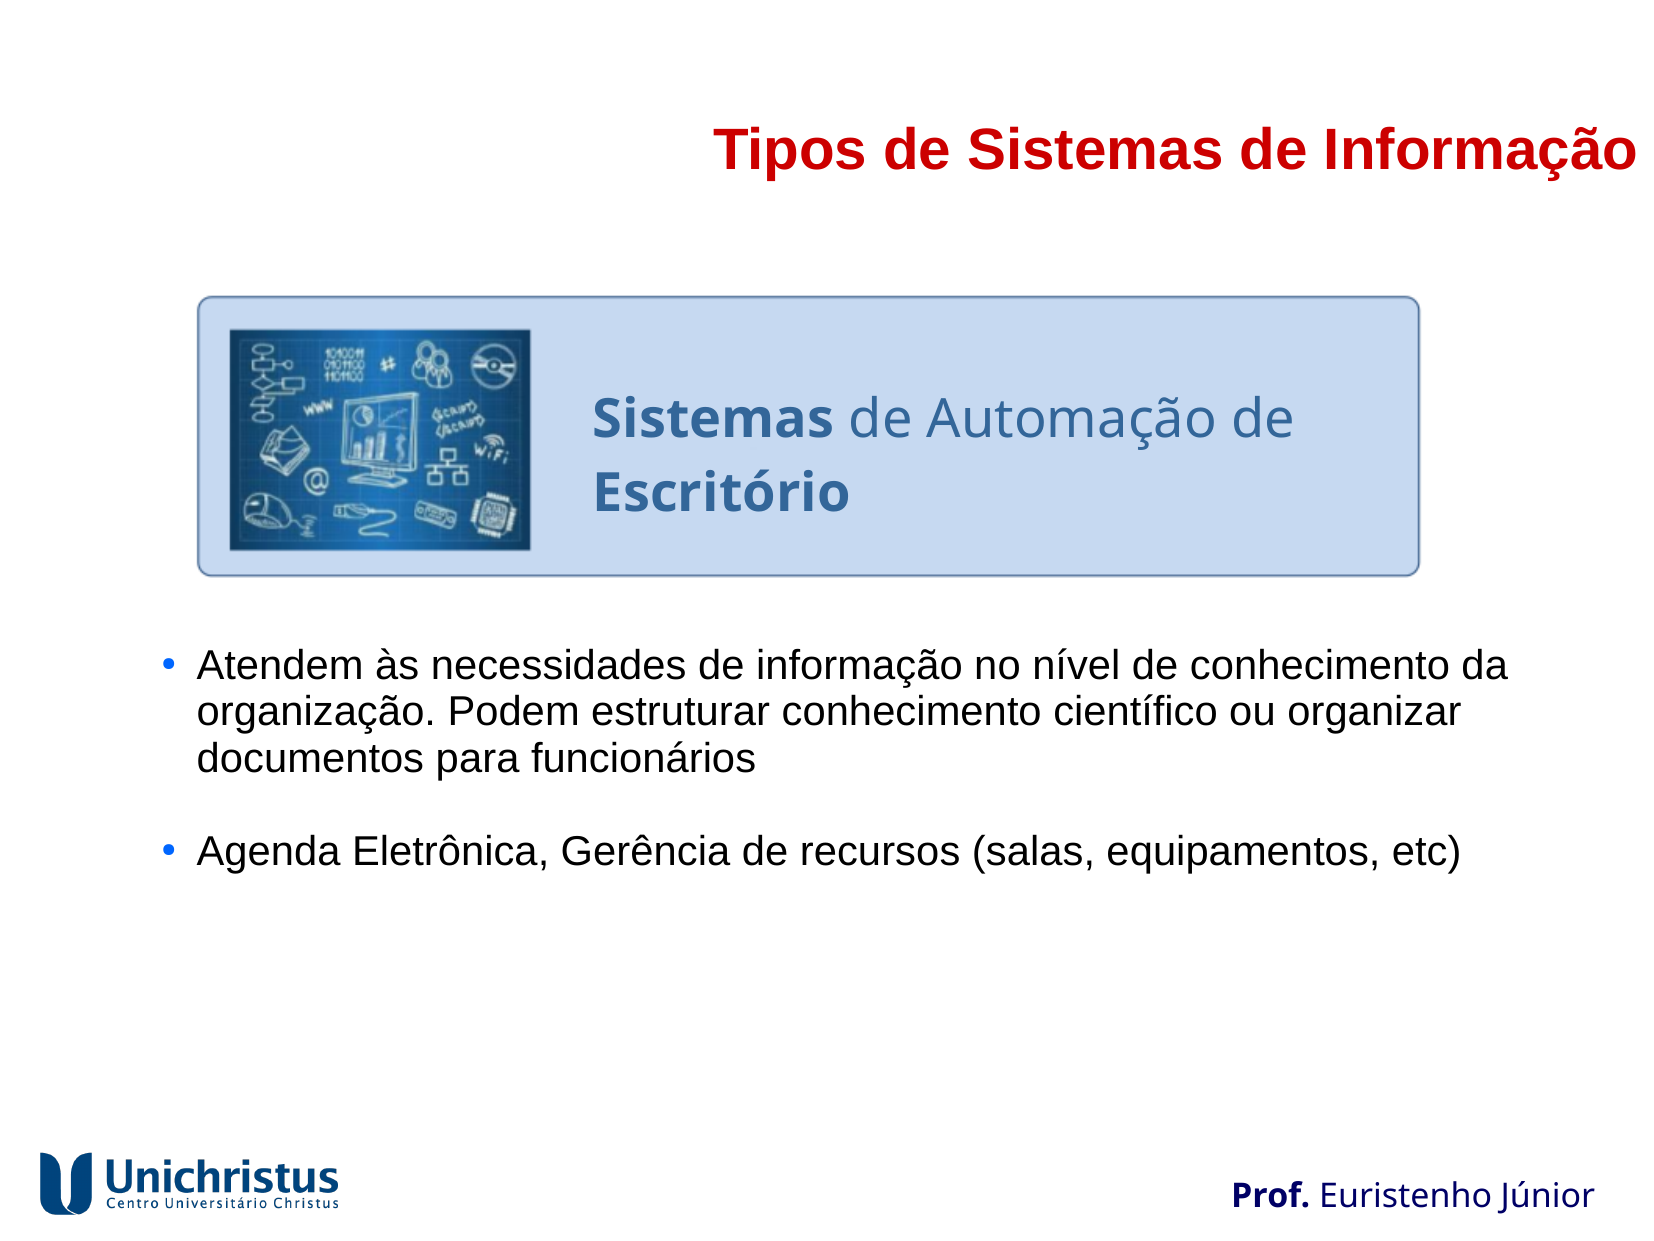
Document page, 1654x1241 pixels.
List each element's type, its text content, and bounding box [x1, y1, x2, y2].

text_box Tipos de Sistemas de Informação [698, 109, 1654, 189]
text_box Atendem às necessidades de informação no nível de conhecimento da organização. Podem estruturar conhecimento científico ou organizar documentos para funcionários Agenda Eletrônica, Gerência de recursos (salas, equipamentos, etc) [146, 634, 1571, 891]
text_box Sistemas de Automação de Escritório [578, 371, 1320, 513]
picture [35, 1149, 343, 1217]
text_box Prof. Euristenho Júnior [1216, 1163, 1654, 1224]
picture [177, 282, 1440, 603]
